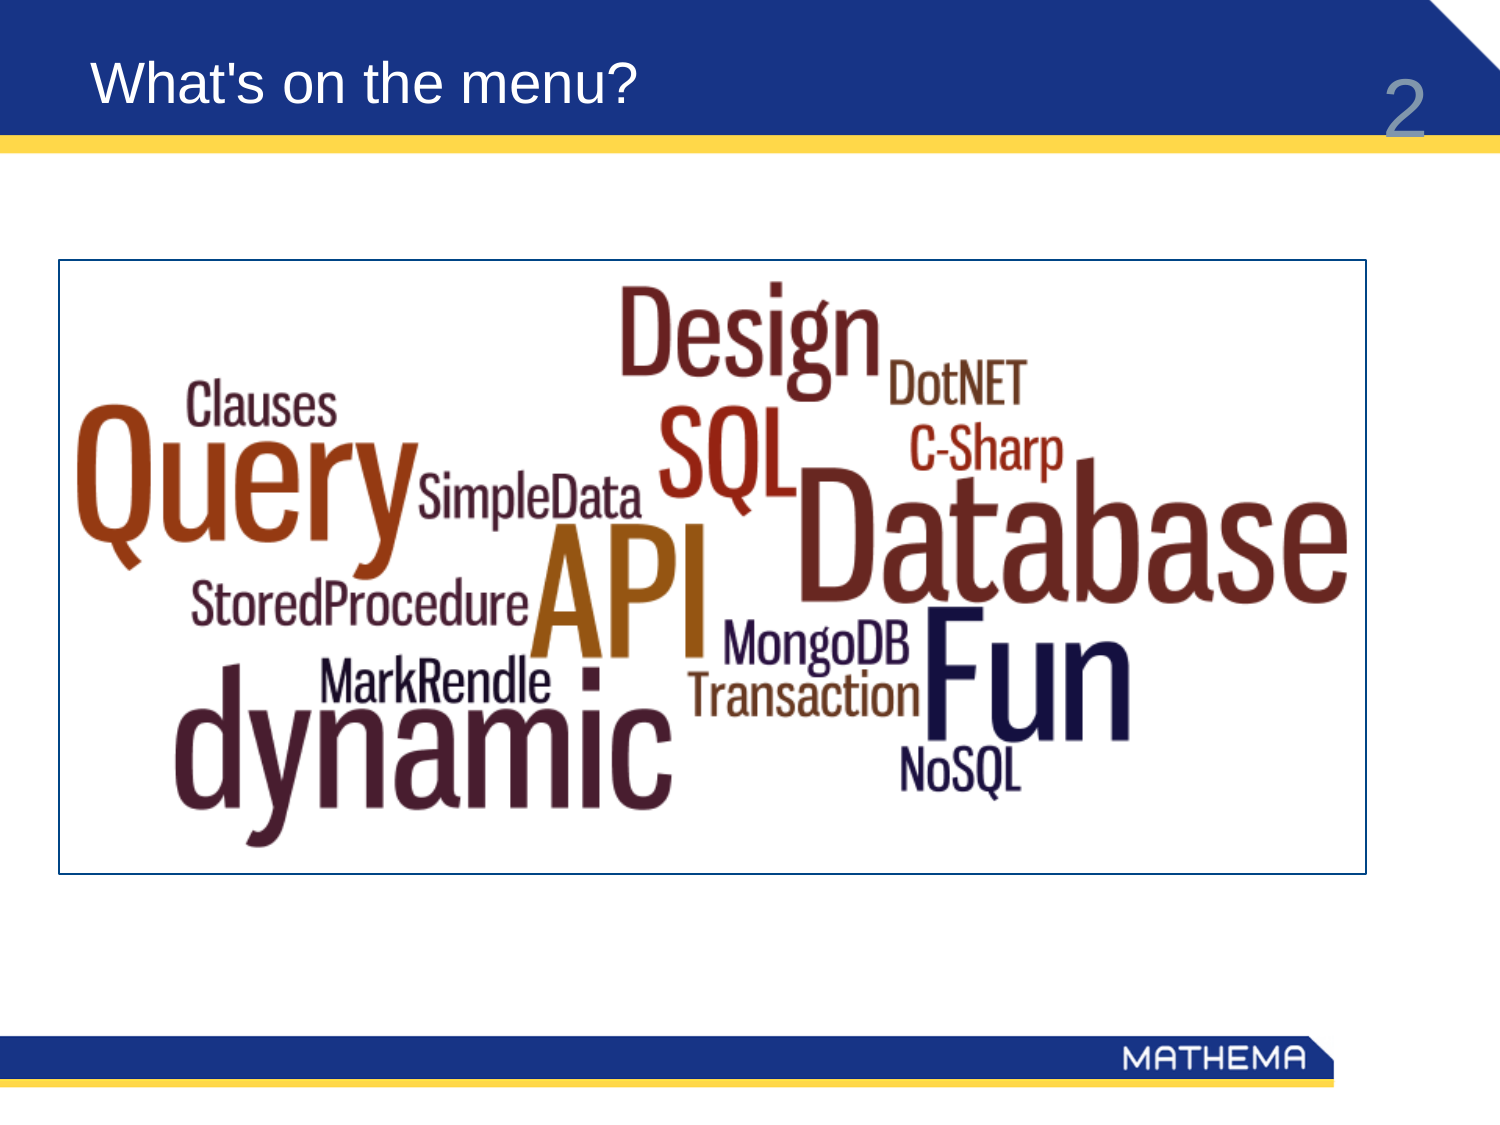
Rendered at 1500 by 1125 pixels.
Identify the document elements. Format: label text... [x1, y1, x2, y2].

title What's on the menu? [75, 0, 1426, 174]
text_box [59, 259, 1366, 875]
picture [0, 0, 1500, 1125]
